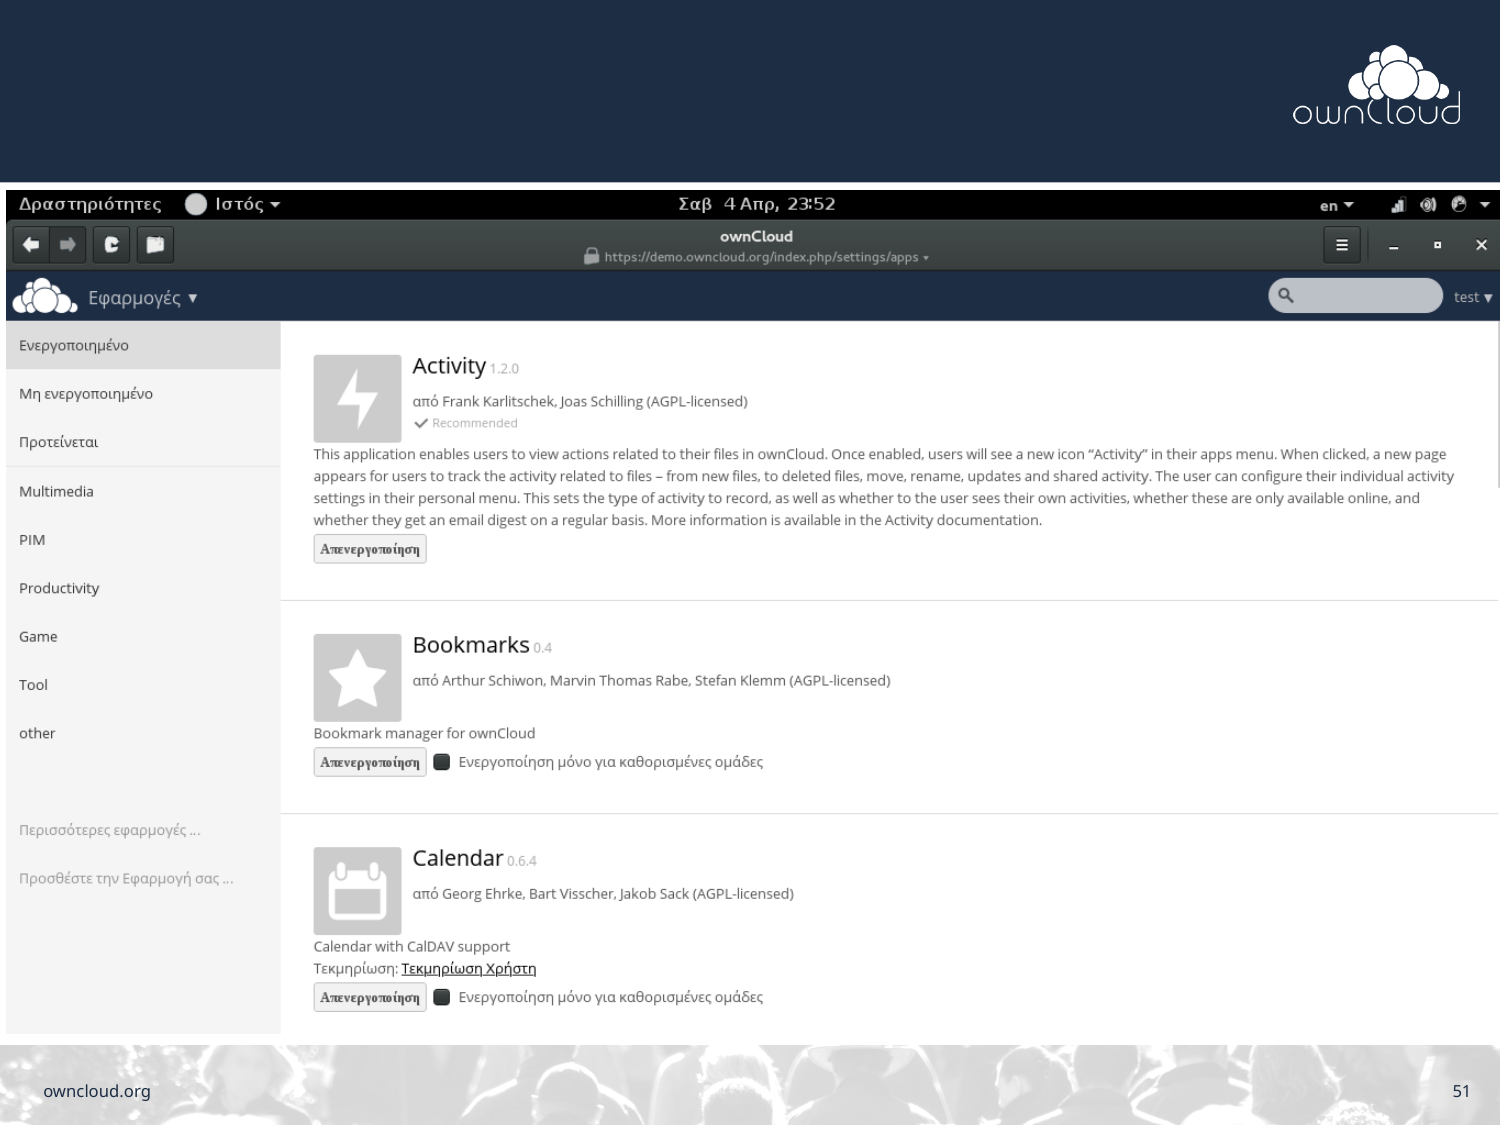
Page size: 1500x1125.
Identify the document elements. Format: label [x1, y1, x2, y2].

picture [0, 1045, 1500, 1125]
picture [6, 190, 1500, 1034]
picture [1293, 45, 1460, 124]
